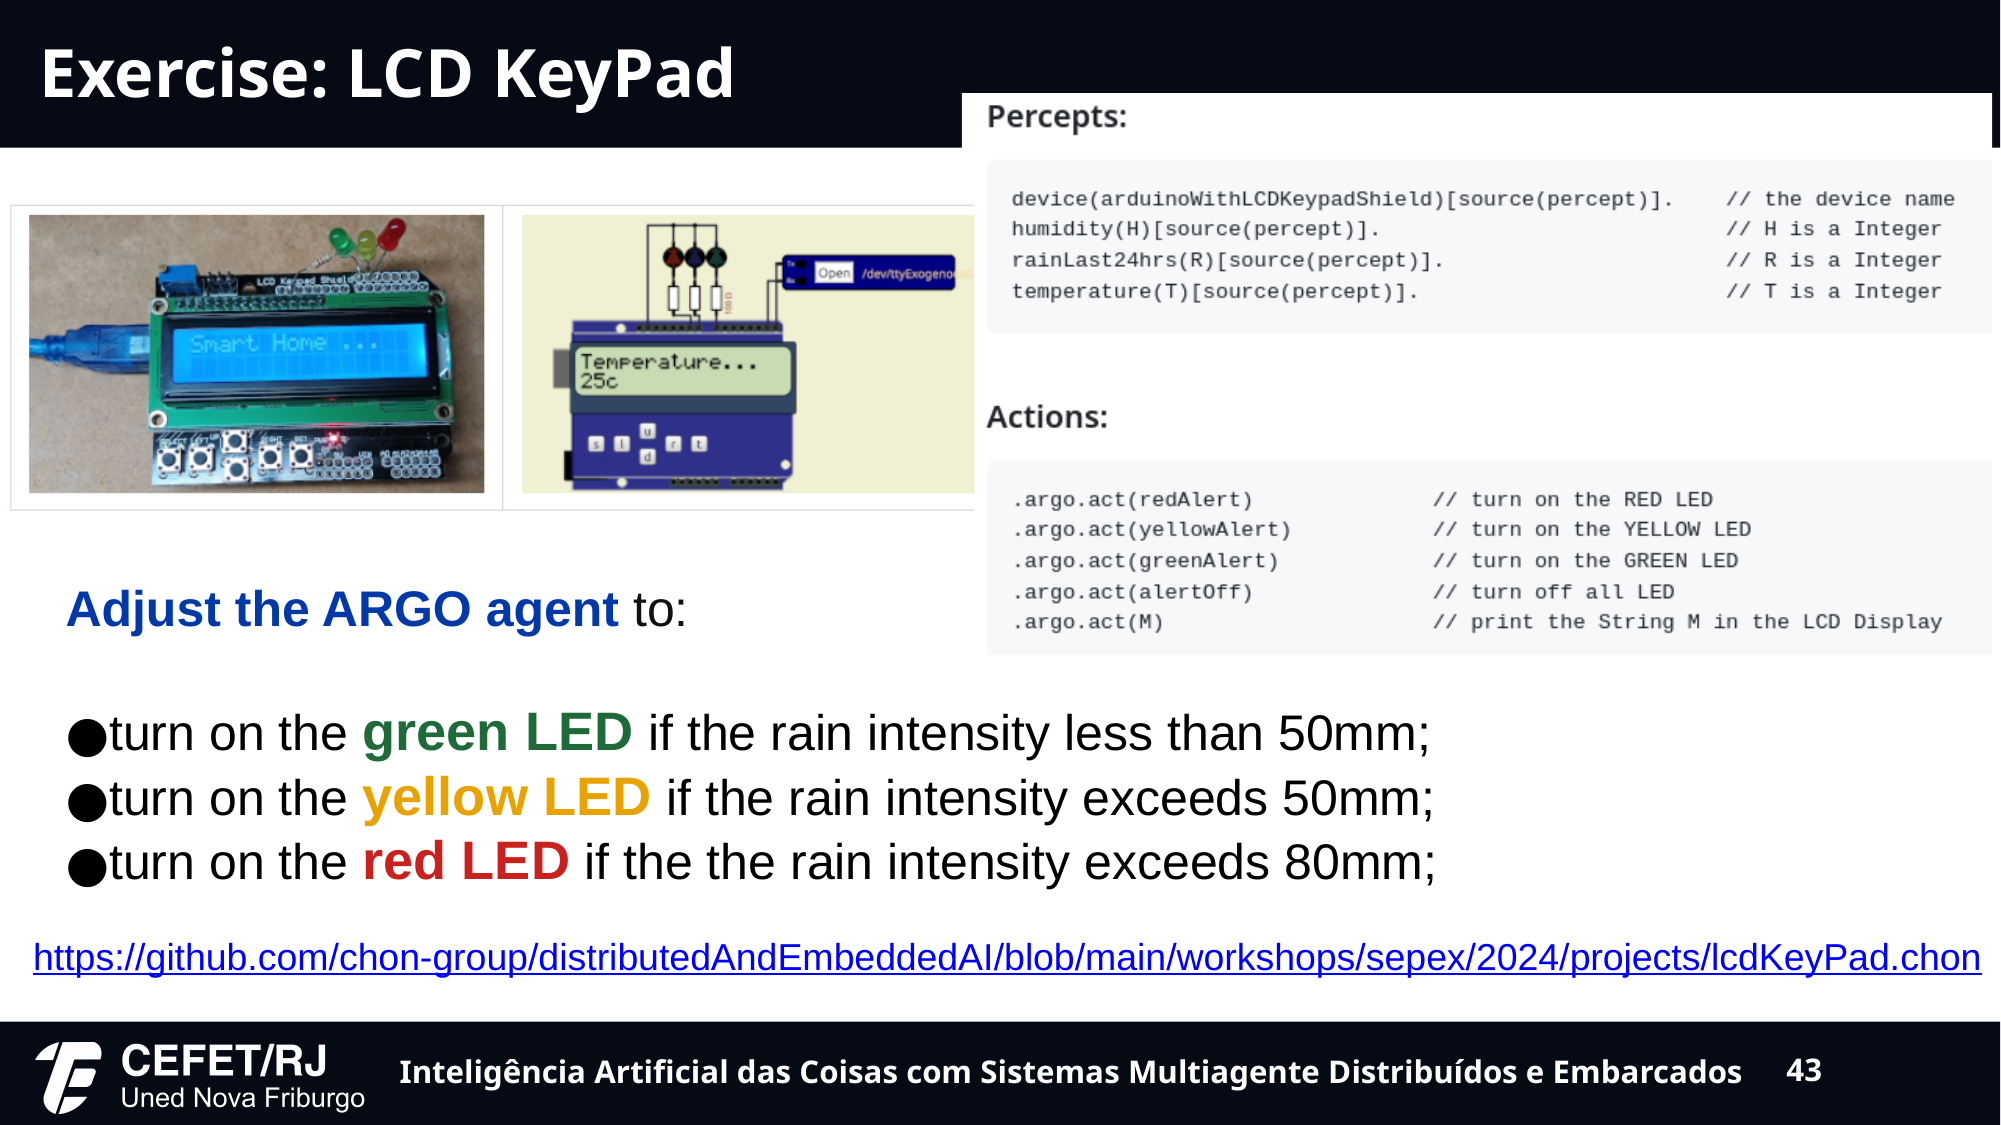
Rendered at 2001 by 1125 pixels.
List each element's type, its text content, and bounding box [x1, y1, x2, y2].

picture [7, 93, 1993, 655]
text_box https://github.com/chon-group/distributedAndEmbeddedAI/blob/main/workshops/sepex/2024/projects/lcdKeyPad.chon [18, 925, 1997, 983]
text_box Exercise: LCD KeyPad [25, 23, 1999, 119]
picture [0, 1001, 398, 1125]
text_box Adjust the ARGO agent to: turn on the green LED if the rain intensity less than 50mm; turn on the yellow LED if the rain intensity exceeds 50mm; turn on the red LED if the the rain intensity exceeds 80mm; [50, 568, 1997, 925]
